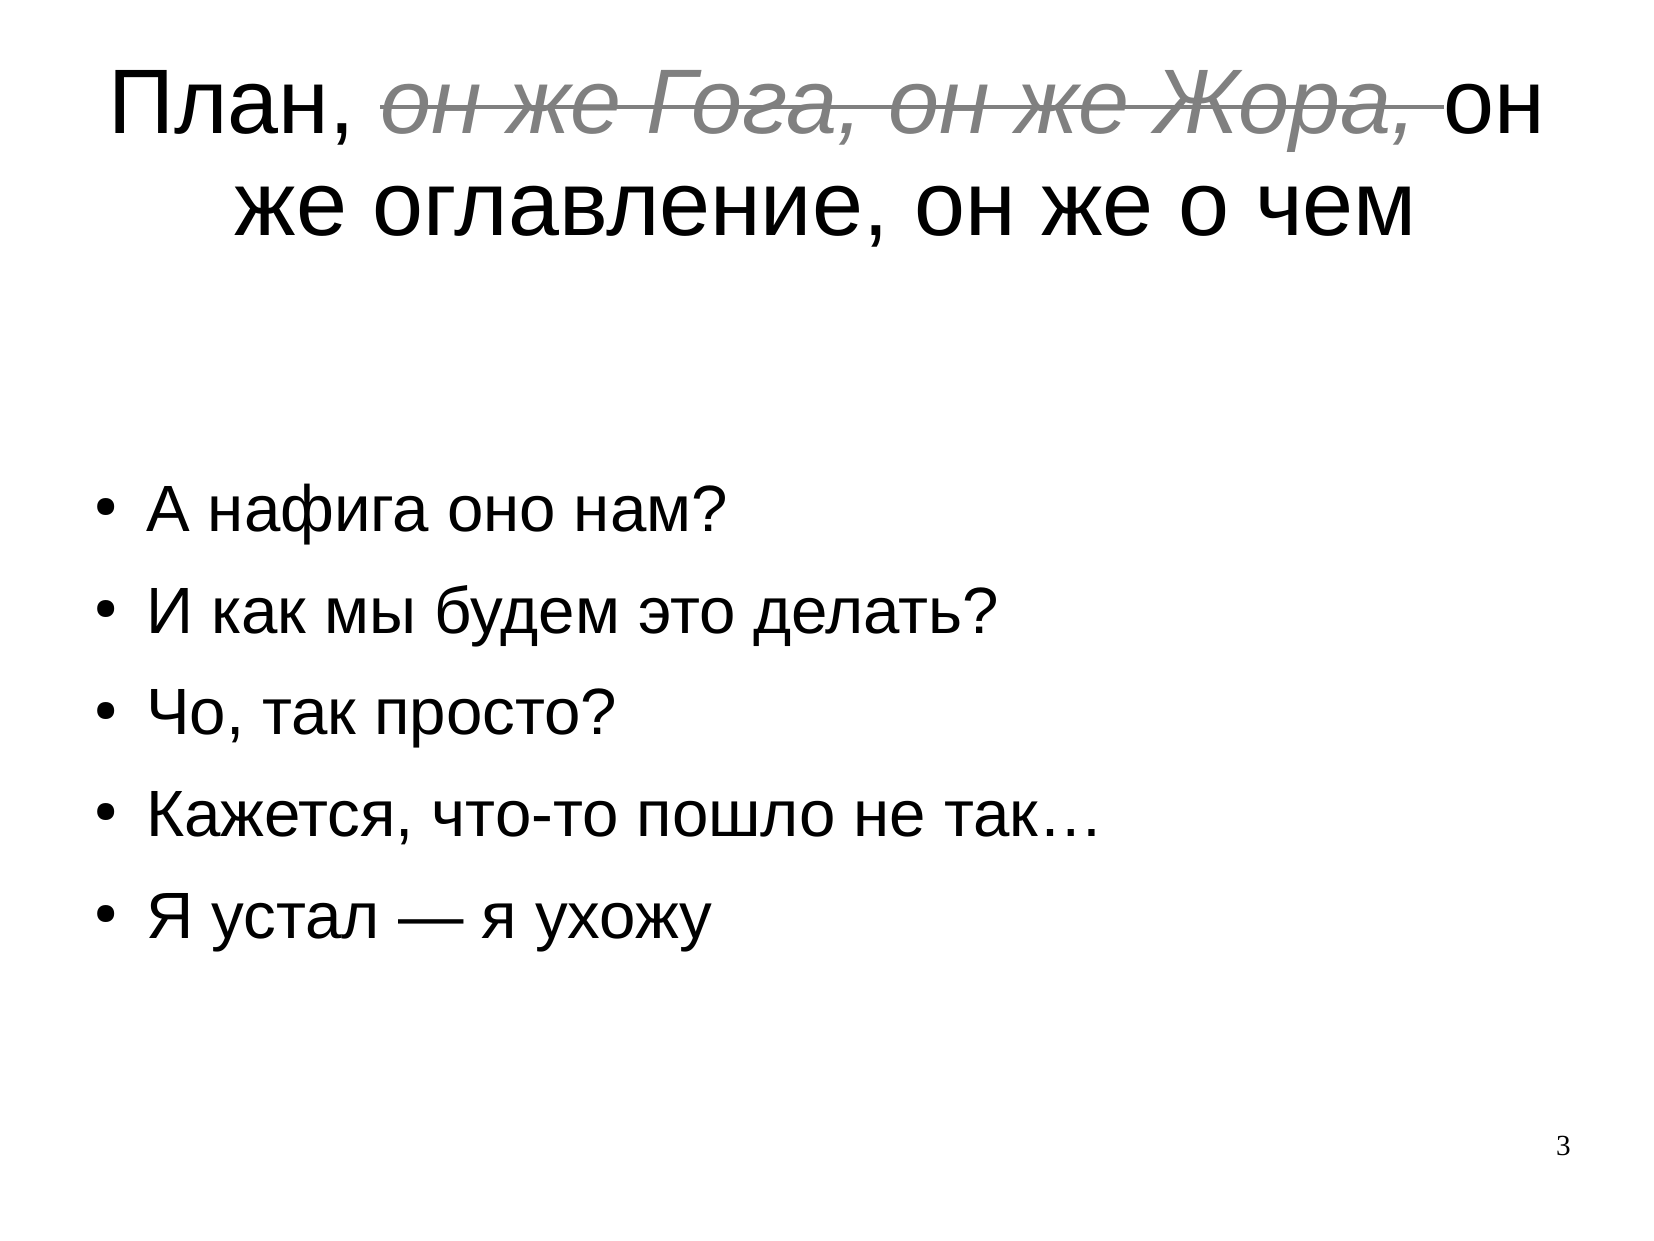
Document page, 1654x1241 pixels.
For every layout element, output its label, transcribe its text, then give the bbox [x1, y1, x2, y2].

title План, он же Гога, он же Жора, он же оглавление, он же о чем [82, 49, 1571, 257]
list А нафига оно нам? И как мы будем это делать? Чо, так просто? Кажется, что-то пошло не так… Я устал — я ухожу [76, 472, 1565, 957]
